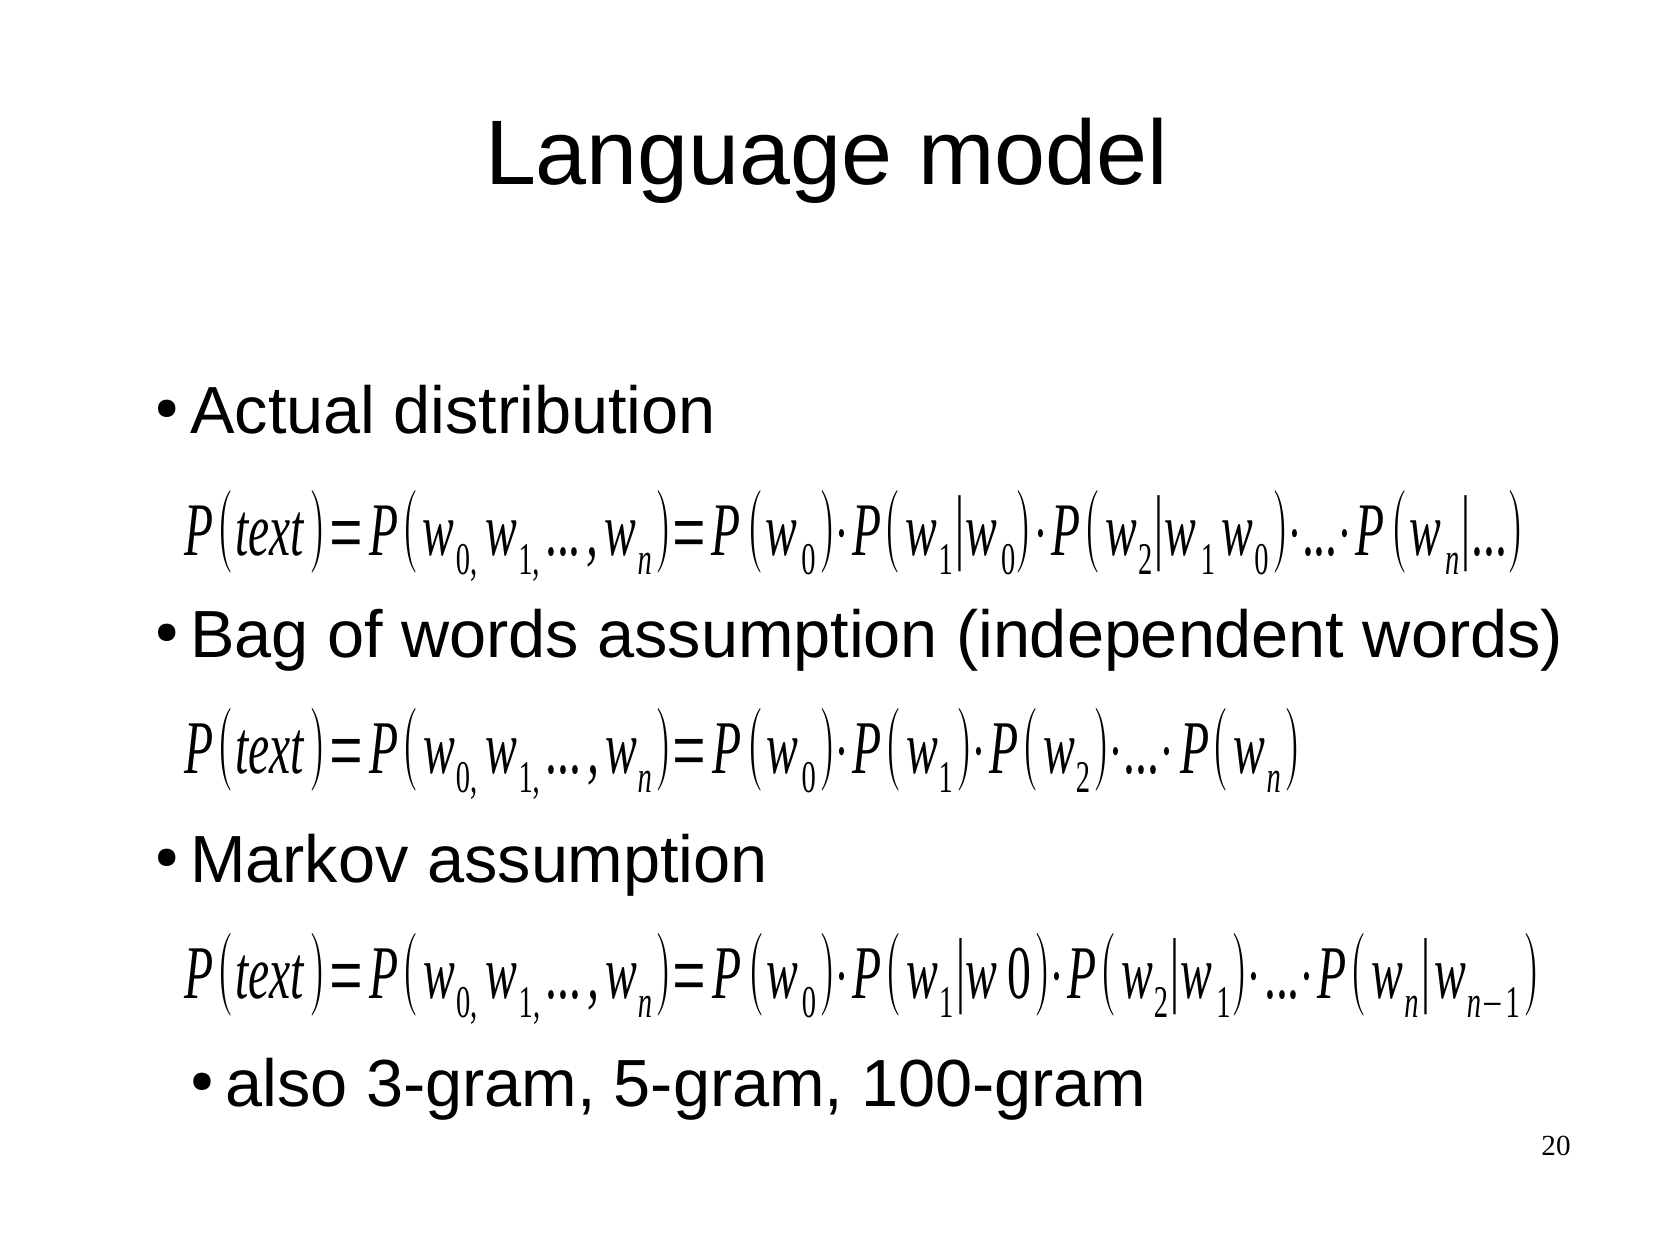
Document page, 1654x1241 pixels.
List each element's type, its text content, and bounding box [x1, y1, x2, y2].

chart [169, 484, 1537, 583]
chart [169, 702, 1312, 801]
chart [169, 927, 1551, 1026]
title Language model [82, 49, 1571, 257]
text_box Actual distribution Bag of words assumption (independent words) Markov assumption also 3-gram, 5-gram, 100-gram [69, 291, 1654, 1129]
